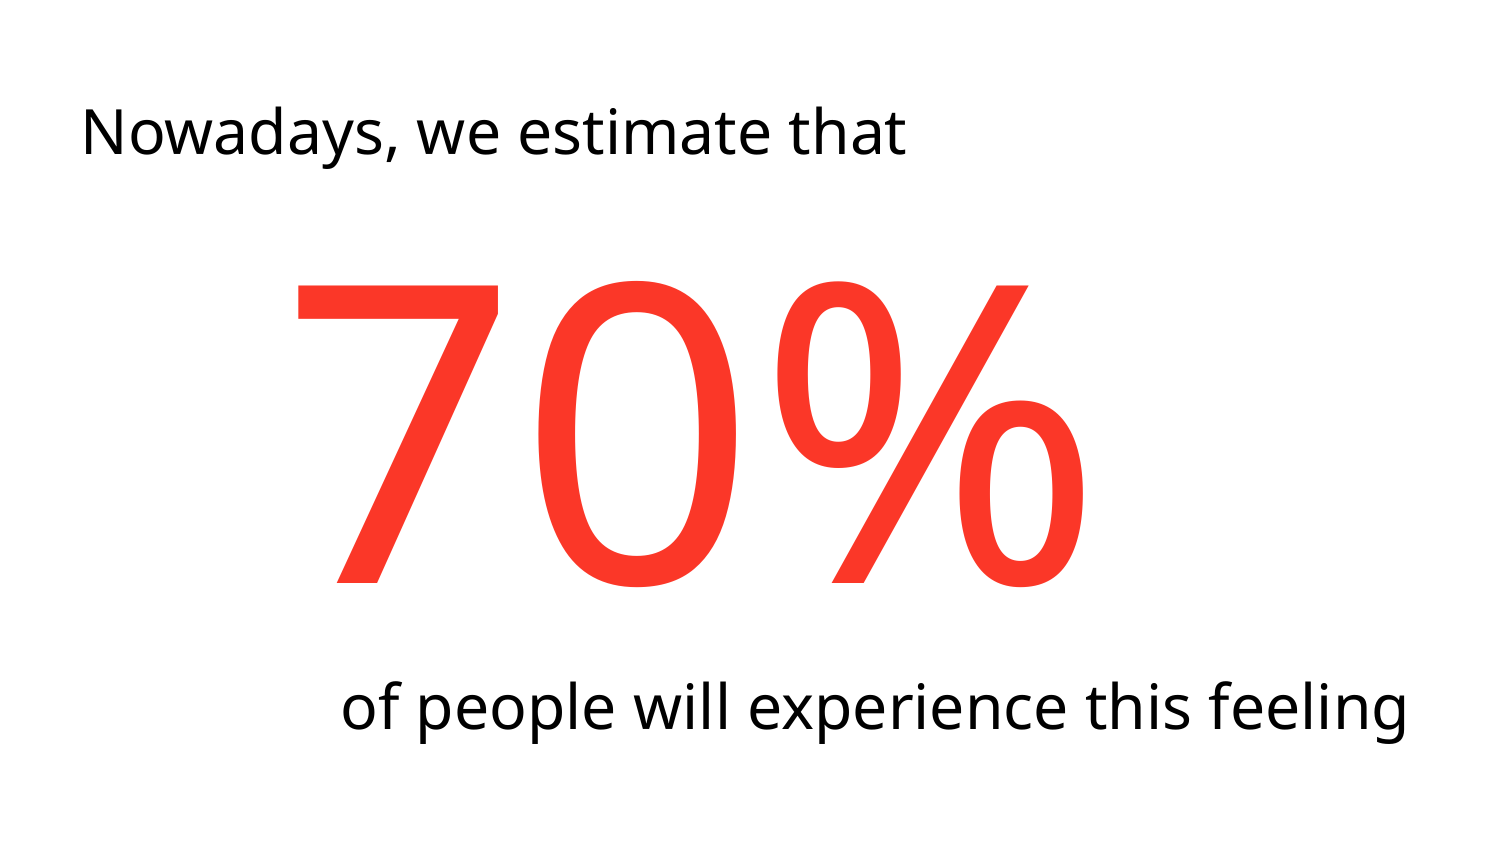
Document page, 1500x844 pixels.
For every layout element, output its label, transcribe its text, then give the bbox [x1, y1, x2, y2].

text_box Nowadays, we estimate that 70% of people will experience this feeling [65, 72, 1427, 761]
